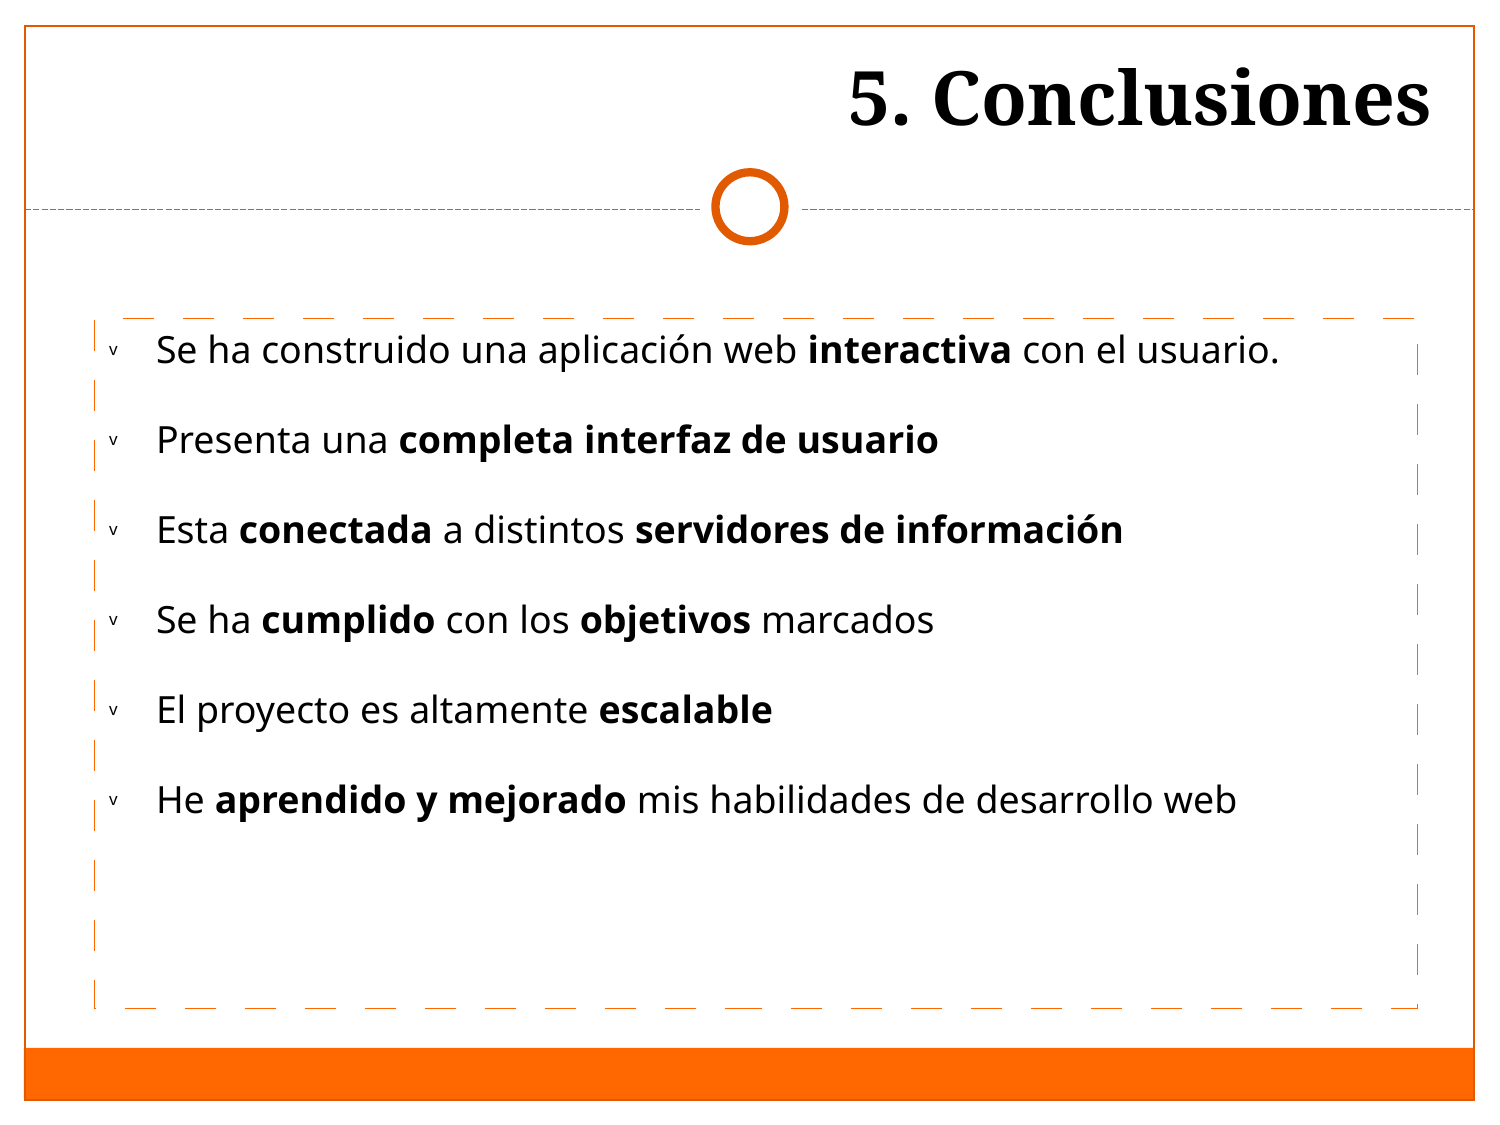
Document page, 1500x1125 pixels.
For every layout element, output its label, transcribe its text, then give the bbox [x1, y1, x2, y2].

text_box 5. Conclusiones [726, 42, 1447, 148]
text_box Se ha construido una aplicación web interactiva con el usuario. Presenta una completa interfaz de usuario Esta conectada a distintos servidores de información Se ha cumplido con los objetivos marcados El proyecto es altamente escalable He aprendido y mejorado mis habilidades de desarrollo web [94, 318, 1418, 1009]
